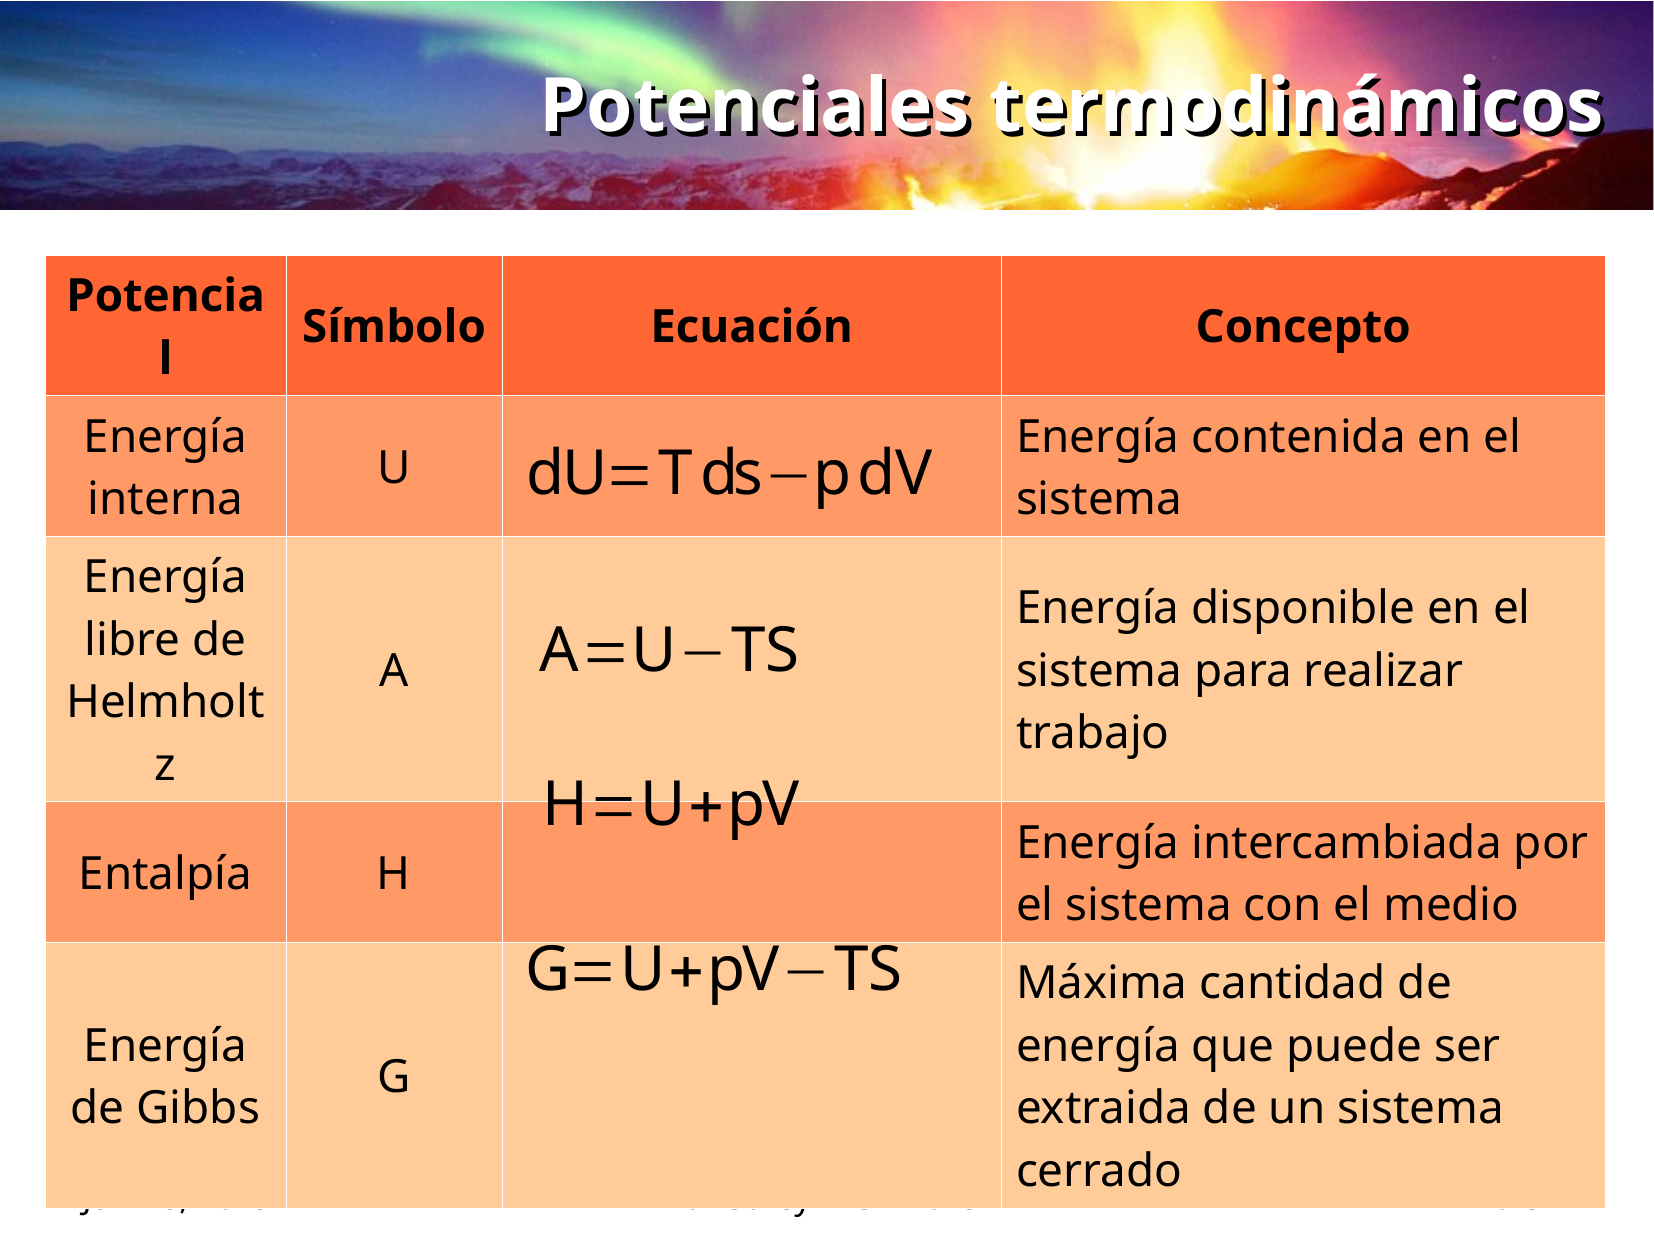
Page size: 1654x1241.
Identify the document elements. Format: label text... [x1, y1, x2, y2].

table_cell Máxima cantidad de energía que puede ser extraida de un sistema cerrado [1002, 943, 1605, 1208]
table_cell Energía contenida en el sistema [1002, 396, 1605, 536]
table_cell A [287, 537, 502, 801]
chart [536, 765, 808, 842]
chart [530, 612, 808, 688]
table_cell [503, 537, 1001, 801]
table_cell Energía de Gibbs [46, 943, 286, 1208]
table_cell U [287, 396, 502, 536]
table_cell Energía libre de Helmholtz [46, 537, 286, 801]
table_cell G [287, 943, 502, 1208]
table_header Ecuación [503, 256, 1001, 395]
table_cell Energía interna [46, 396, 286, 536]
table_cell Energía intercambiada por el sistema con el medio [1002, 802, 1605, 942]
picture [0, 1, 1654, 210]
chart [518, 435, 941, 511]
table_cell [503, 802, 1001, 942]
title Potenciales termodinámicos [45, 15, 1606, 191]
table_header Símbolo [287, 256, 502, 395]
table_cell Entalpía [46, 802, 286, 942]
table_cell H [287, 802, 502, 942]
table_cell [503, 943, 1001, 1208]
table_header Potencial [46, 256, 286, 395]
chart [518, 931, 912, 1007]
table_cell [503, 396, 1001, 536]
table_cell Energía disponible en el sistema para realizar trabajo [1002, 537, 1605, 801]
table_header Concepto [1002, 256, 1605, 395]
